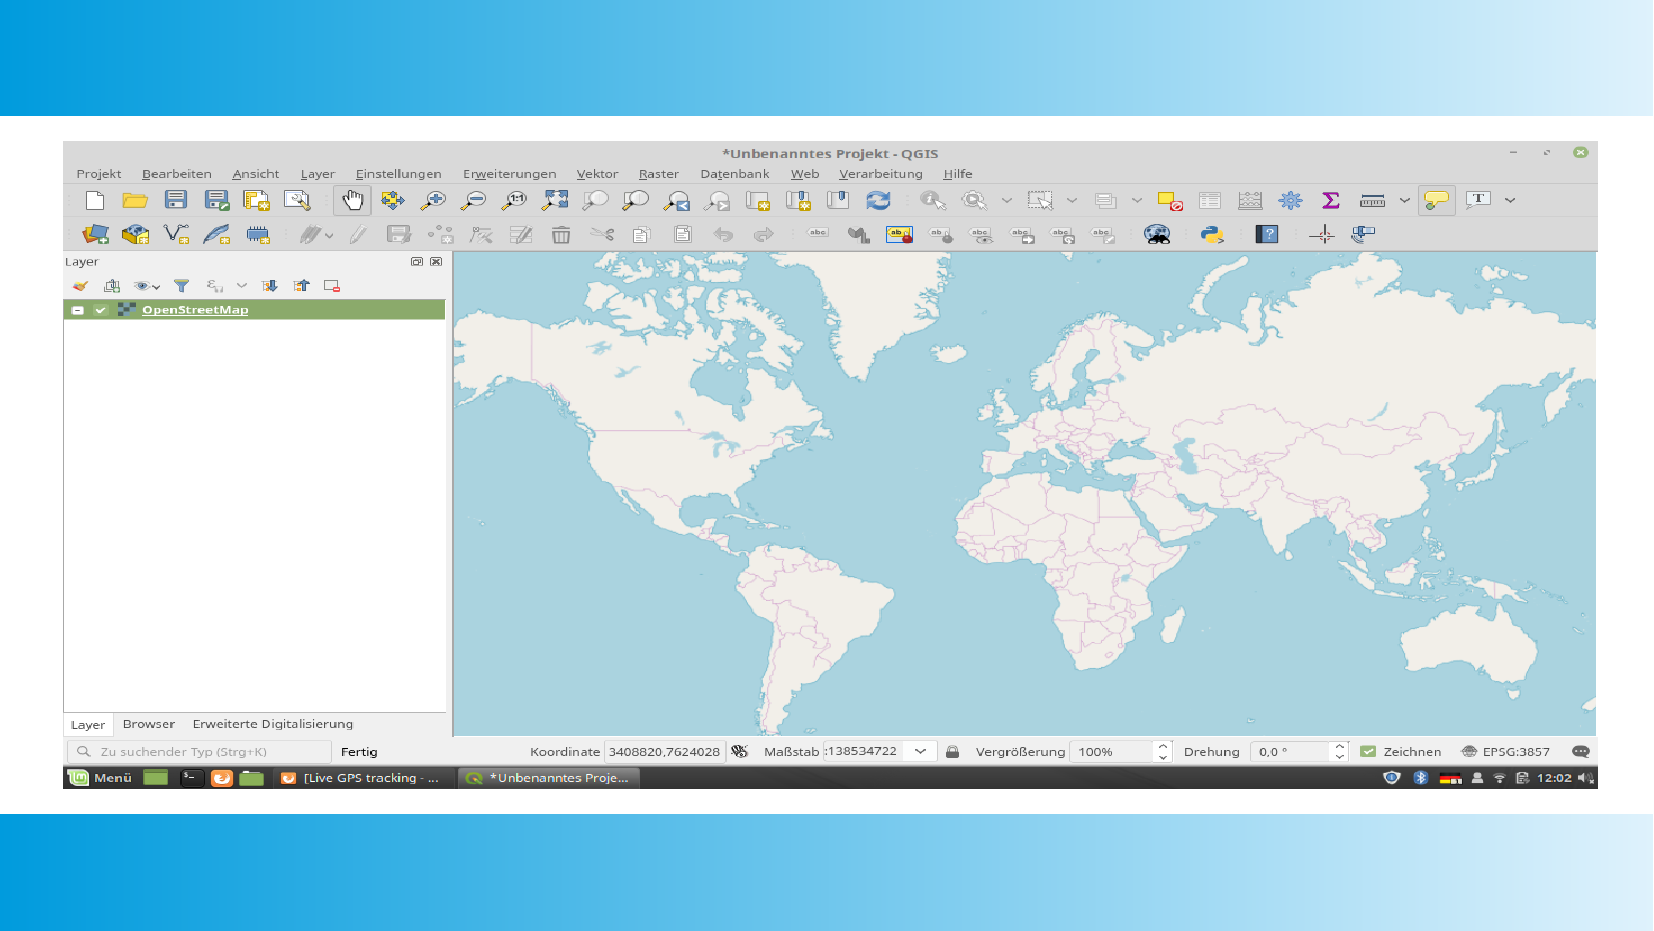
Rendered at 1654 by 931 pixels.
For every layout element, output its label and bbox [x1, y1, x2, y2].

picture [63, 141, 1598, 789]
